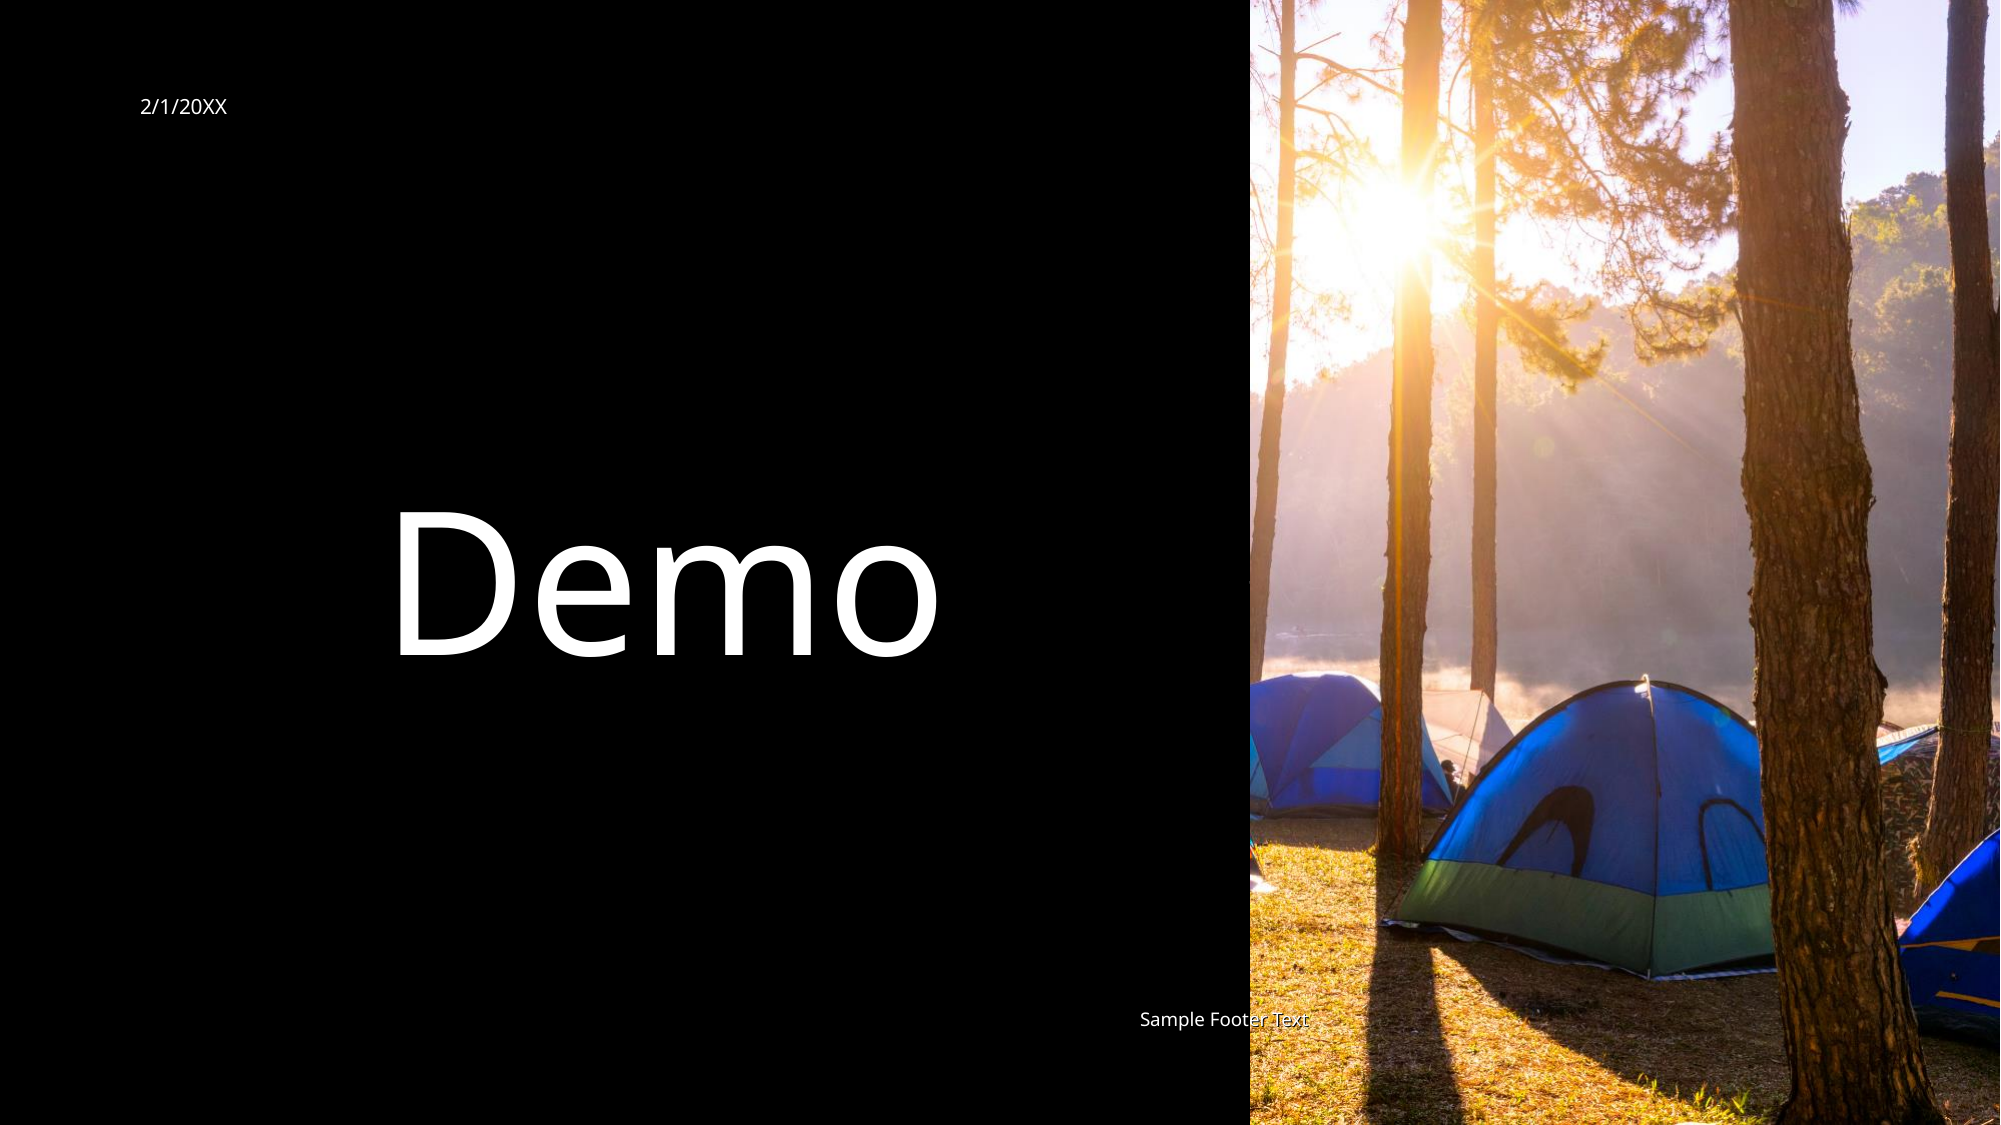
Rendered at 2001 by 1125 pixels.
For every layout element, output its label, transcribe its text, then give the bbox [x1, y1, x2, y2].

text_box 2/1/20XX [125, 65, 626, 126]
picture [1250, 0, 2000, 1125]
text_box Sample Footer Text [1125, 999, 1876, 1060]
title Demo [141, 475, 1188, 596]
